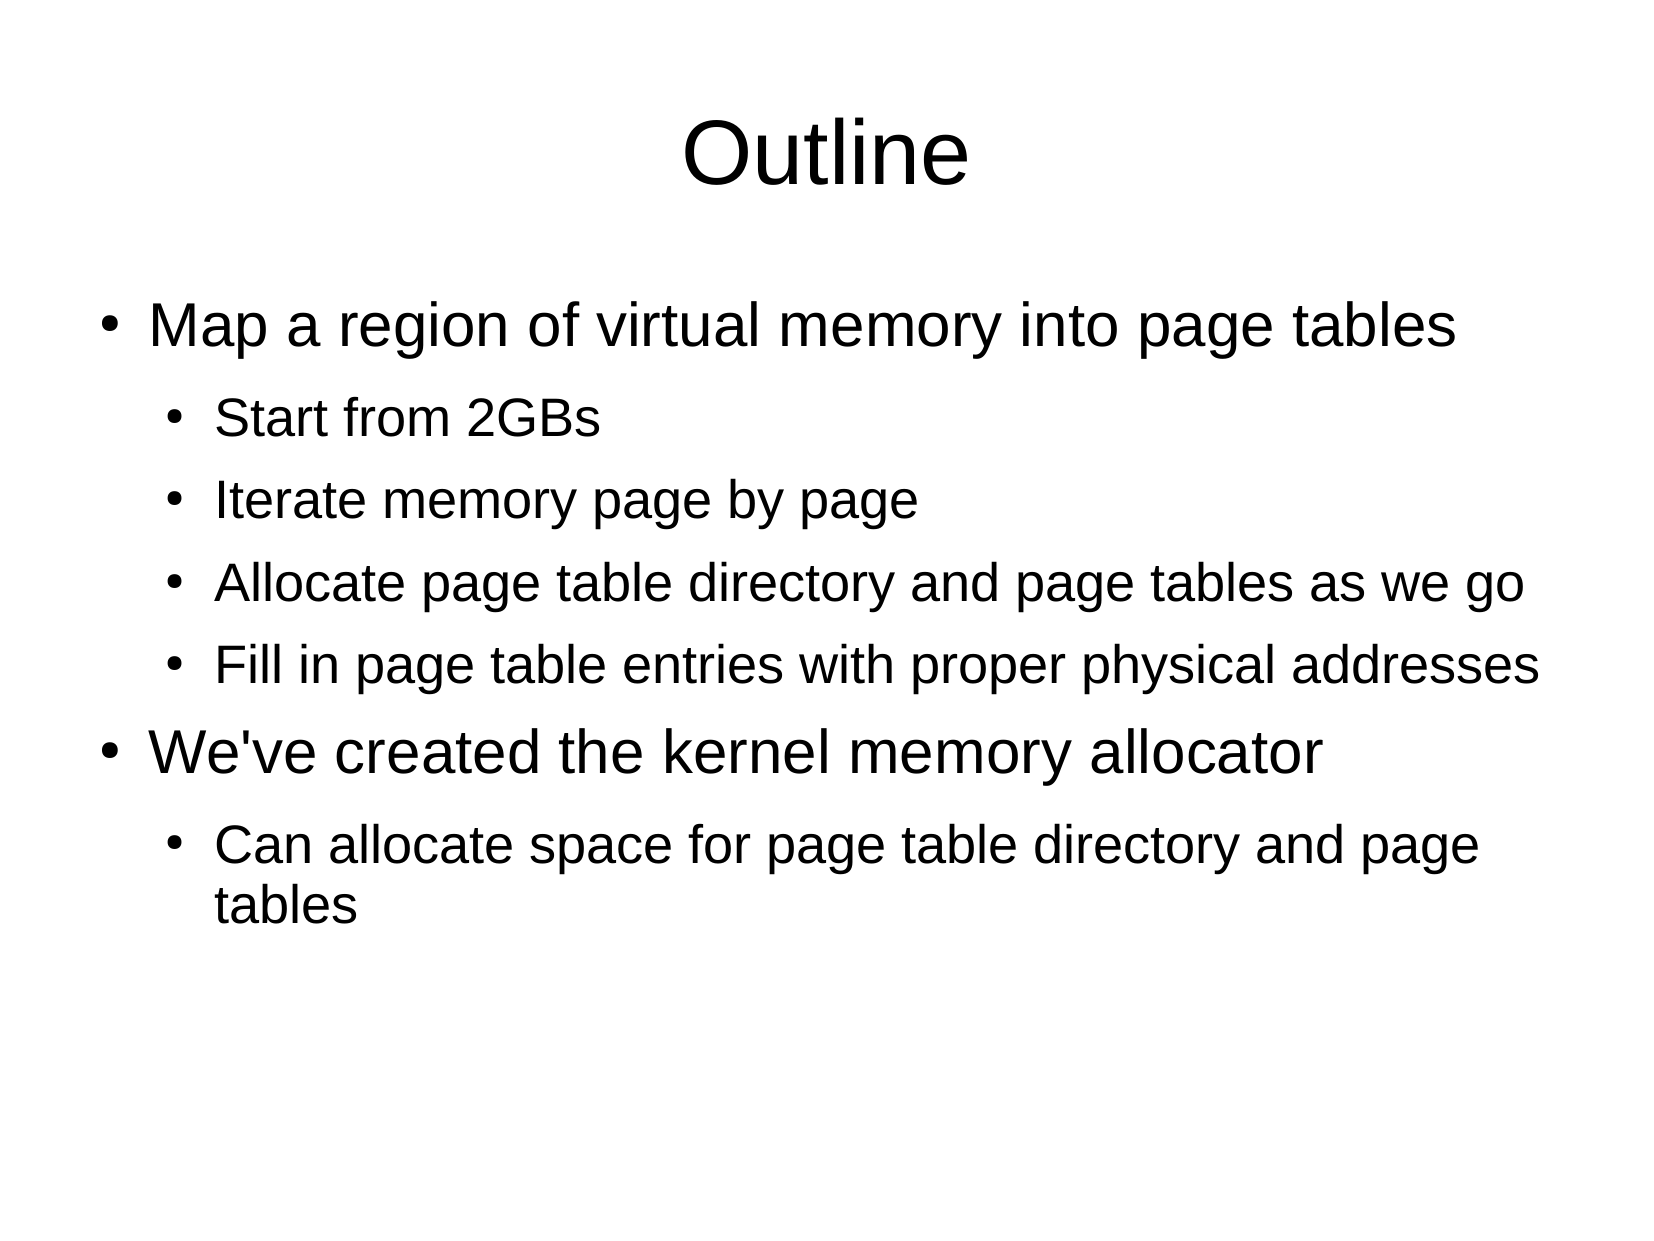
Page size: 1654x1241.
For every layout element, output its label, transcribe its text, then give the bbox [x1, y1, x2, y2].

list Map a region of virtual memory into page tables Start from 2GBs Iterate memory page by page Allocate page table directory and page tables as we go Fill in page table entries with proper physical addresses We've created the kernel memory allocator Can allocate space for page table directory and page tables [82, 290, 1571, 1010]
title Outline [82, 49, 1571, 257]
